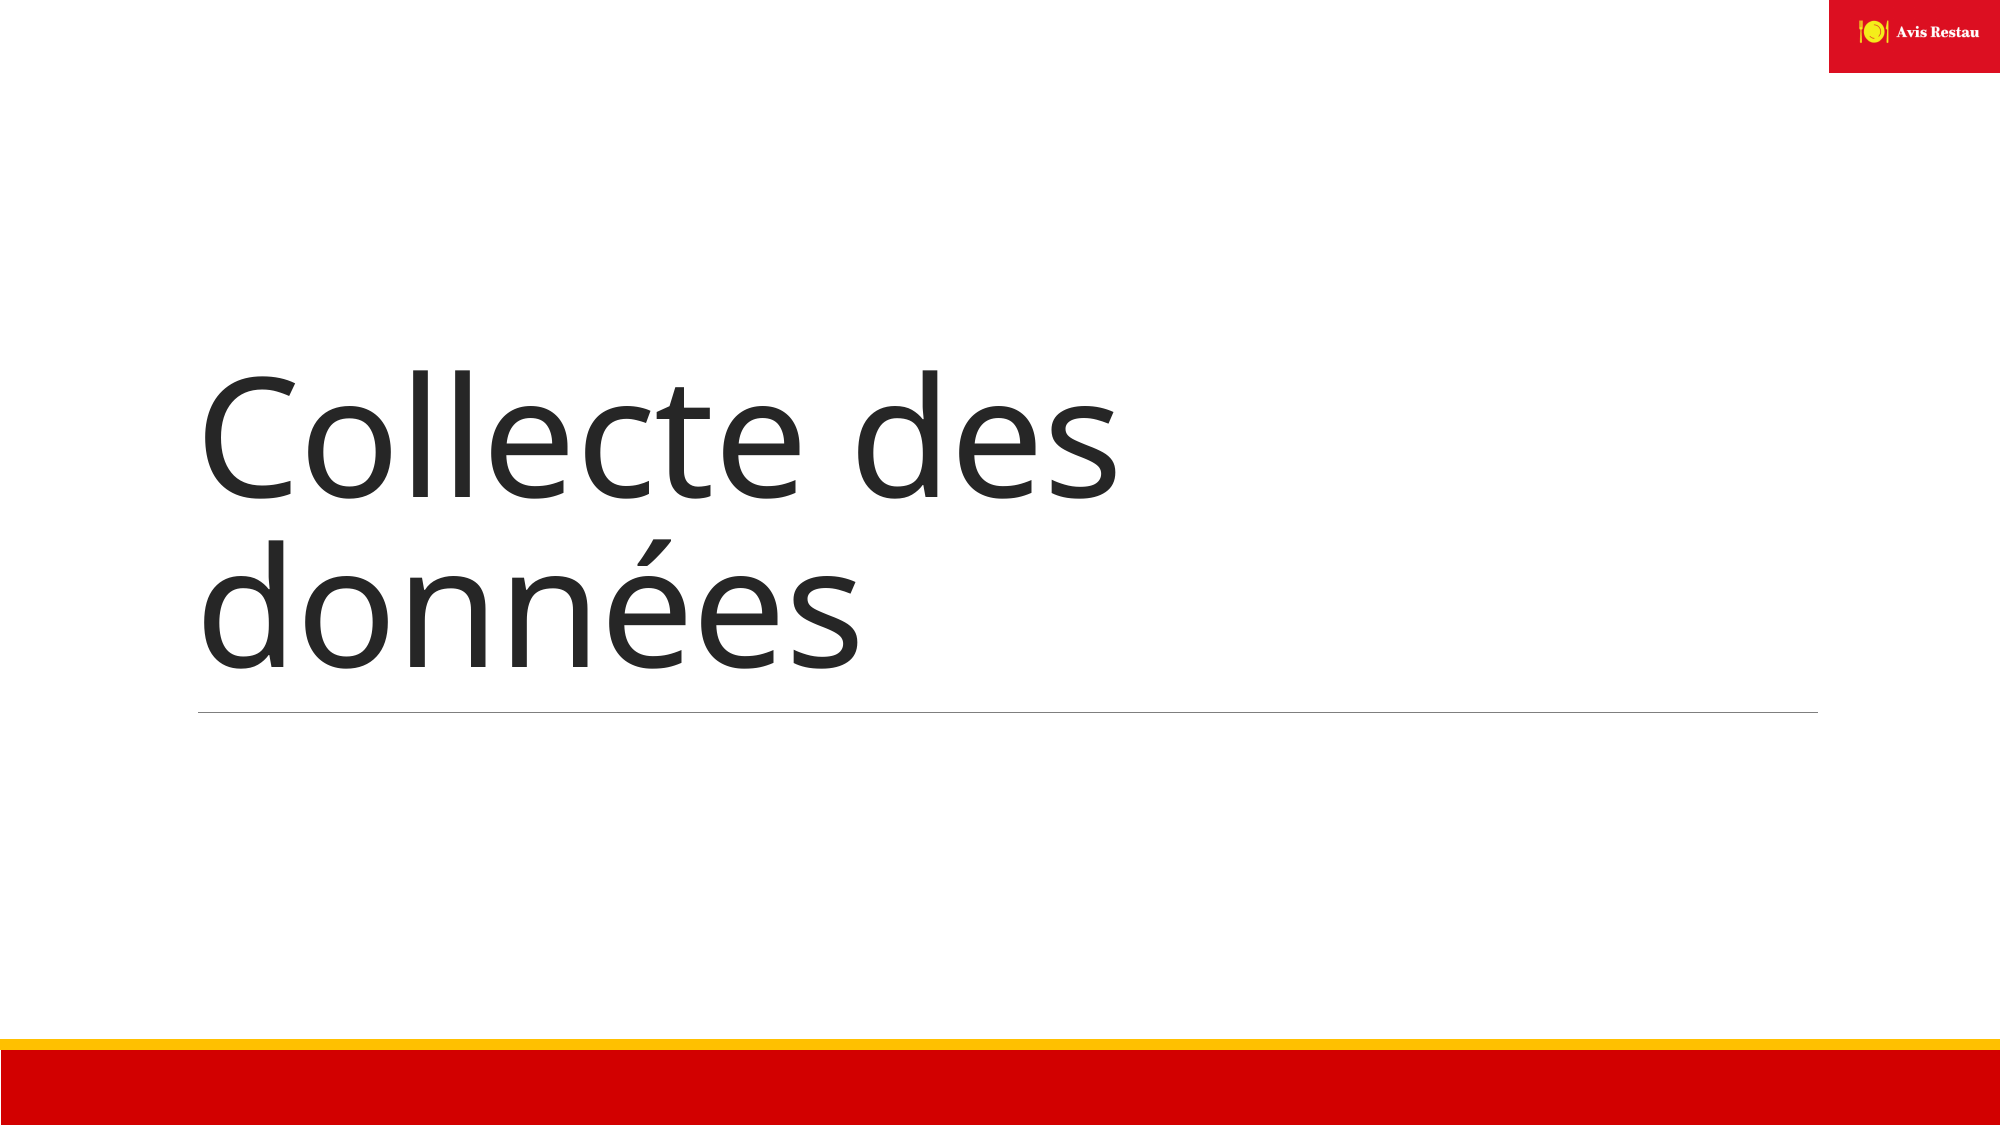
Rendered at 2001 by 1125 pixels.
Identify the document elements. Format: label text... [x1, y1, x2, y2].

picture [1829, 0, 2000, 73]
title Collecte des données [180, 124, 1831, 710]
